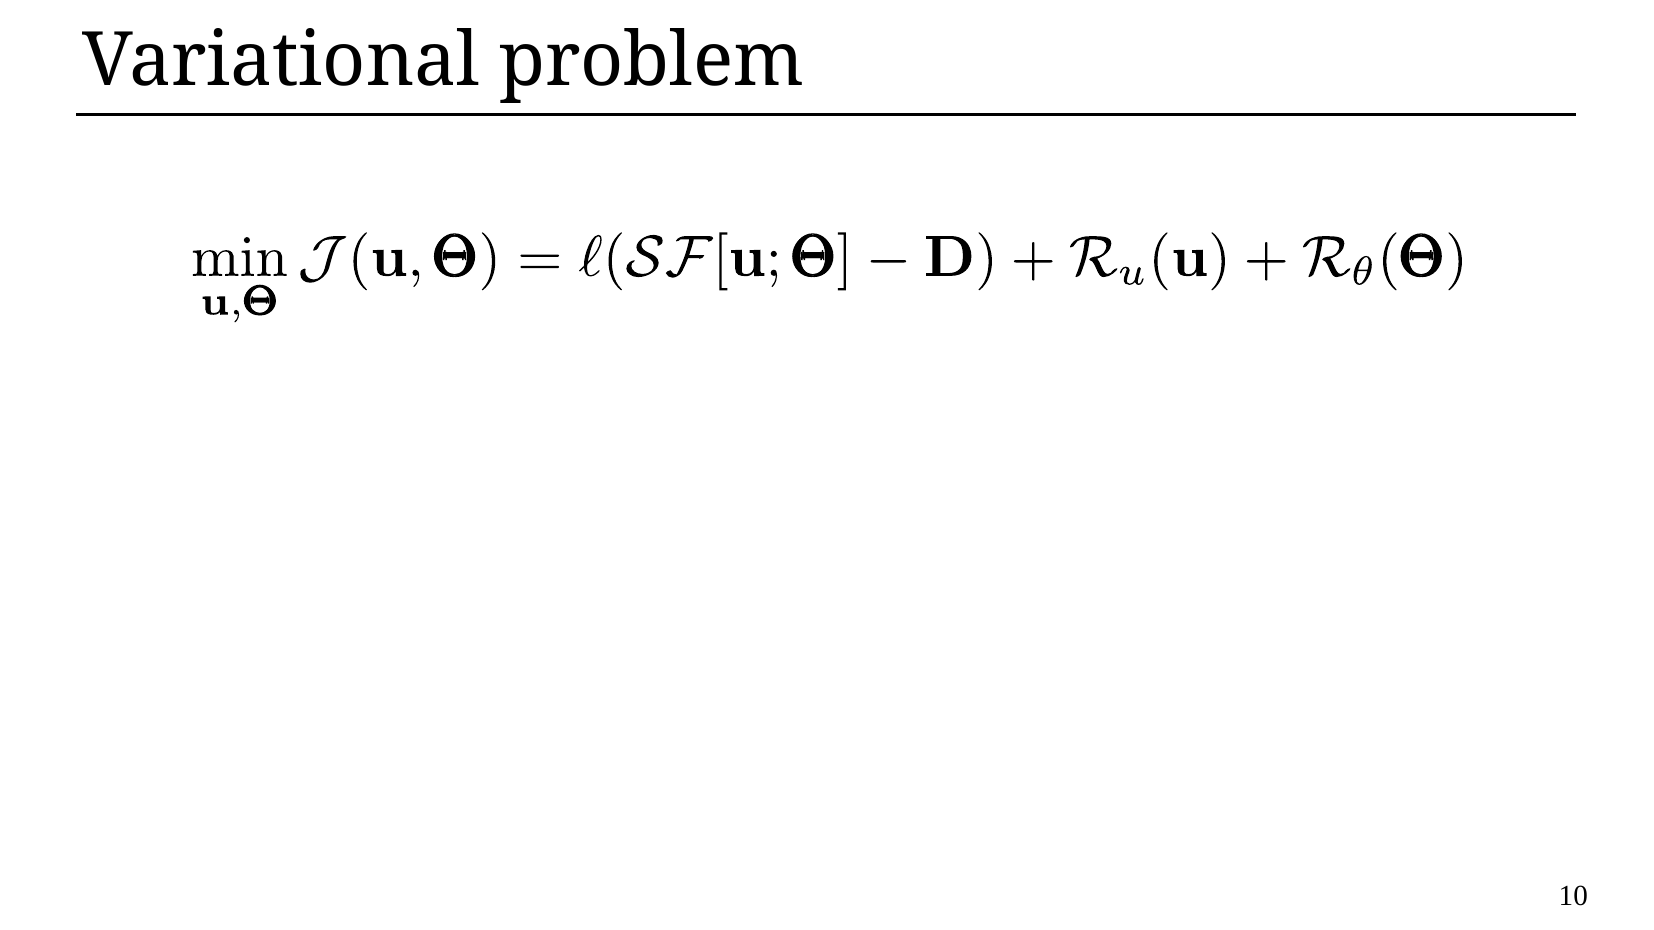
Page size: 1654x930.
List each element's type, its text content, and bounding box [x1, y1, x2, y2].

picture [188, 230, 1465, 325]
title Variational problem [82, 7, 1571, 105]
